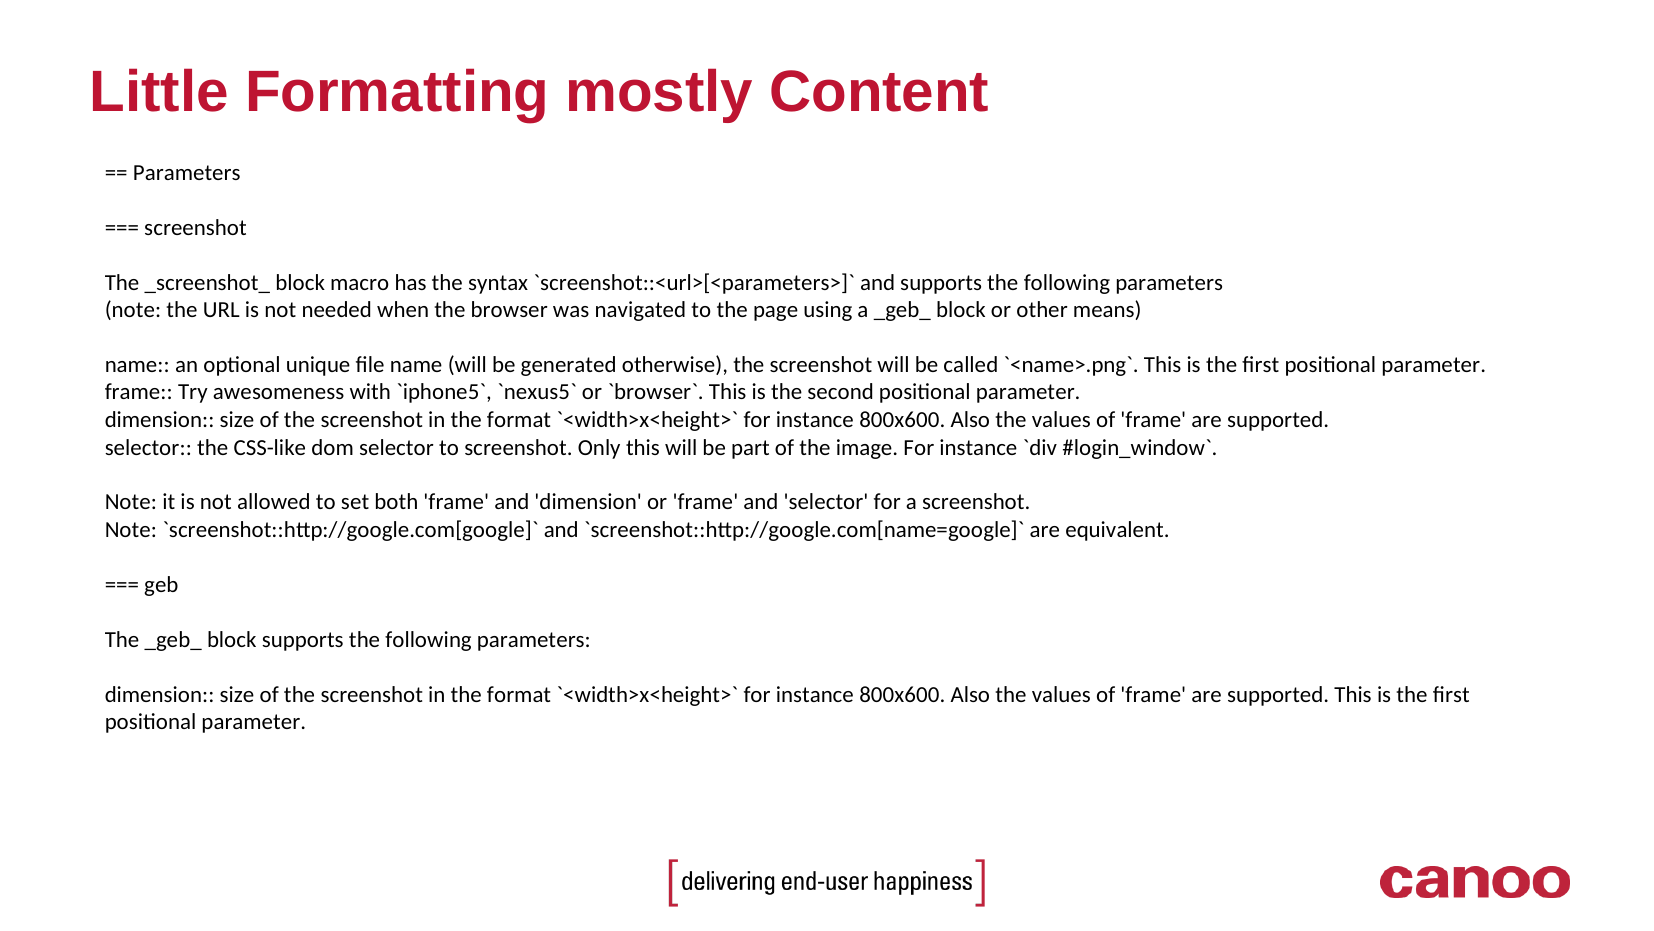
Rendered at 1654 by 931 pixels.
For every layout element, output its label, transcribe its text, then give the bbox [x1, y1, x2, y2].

text_box == Parameters === screenshot The _screenshot_ block macro has the syntax `screenshot::<url>[<parameters>]` and supports the following parameters (note: the URL is not needed when the browser was navigated to the page using a _geb_ block or other means) name:: an optional unique file name (will be generated otherwise), the screenshot will be called `<name>.png`. This is the first positional parameter. frame:: Try awesomeness with `iphone5`, `nexus5` or `browser`. This is the second positional parameter. dimension:: size of the screenshot in the format `<width>x<height>` for instance 800x600. Also the values of 'frame' are supported. selector:: the CSS-like dom selector to screenshot. Only this will be part of the image. For instance `div #login_window`. Note: it is not allowed to set both 'frame' and 'dimension' or 'frame' and 'selector' for a screenshot. Note: `screenshot::http://google.com[google]` and `screenshot::http://google.com[name=google]` are equivalent. === geb The _geb_ block supports the following parameters: dimension:: size of the screenshot in the format `<width>x<height>` for instance 800x600. Also the values of 'frame' are supported. This is the first positional parameter. [90, 150, 1546, 797]
picture [1380, 866, 1570, 898]
picture [662, 855, 991, 910]
title Little Formatting mostly Content [75, 45, 1591, 136]
